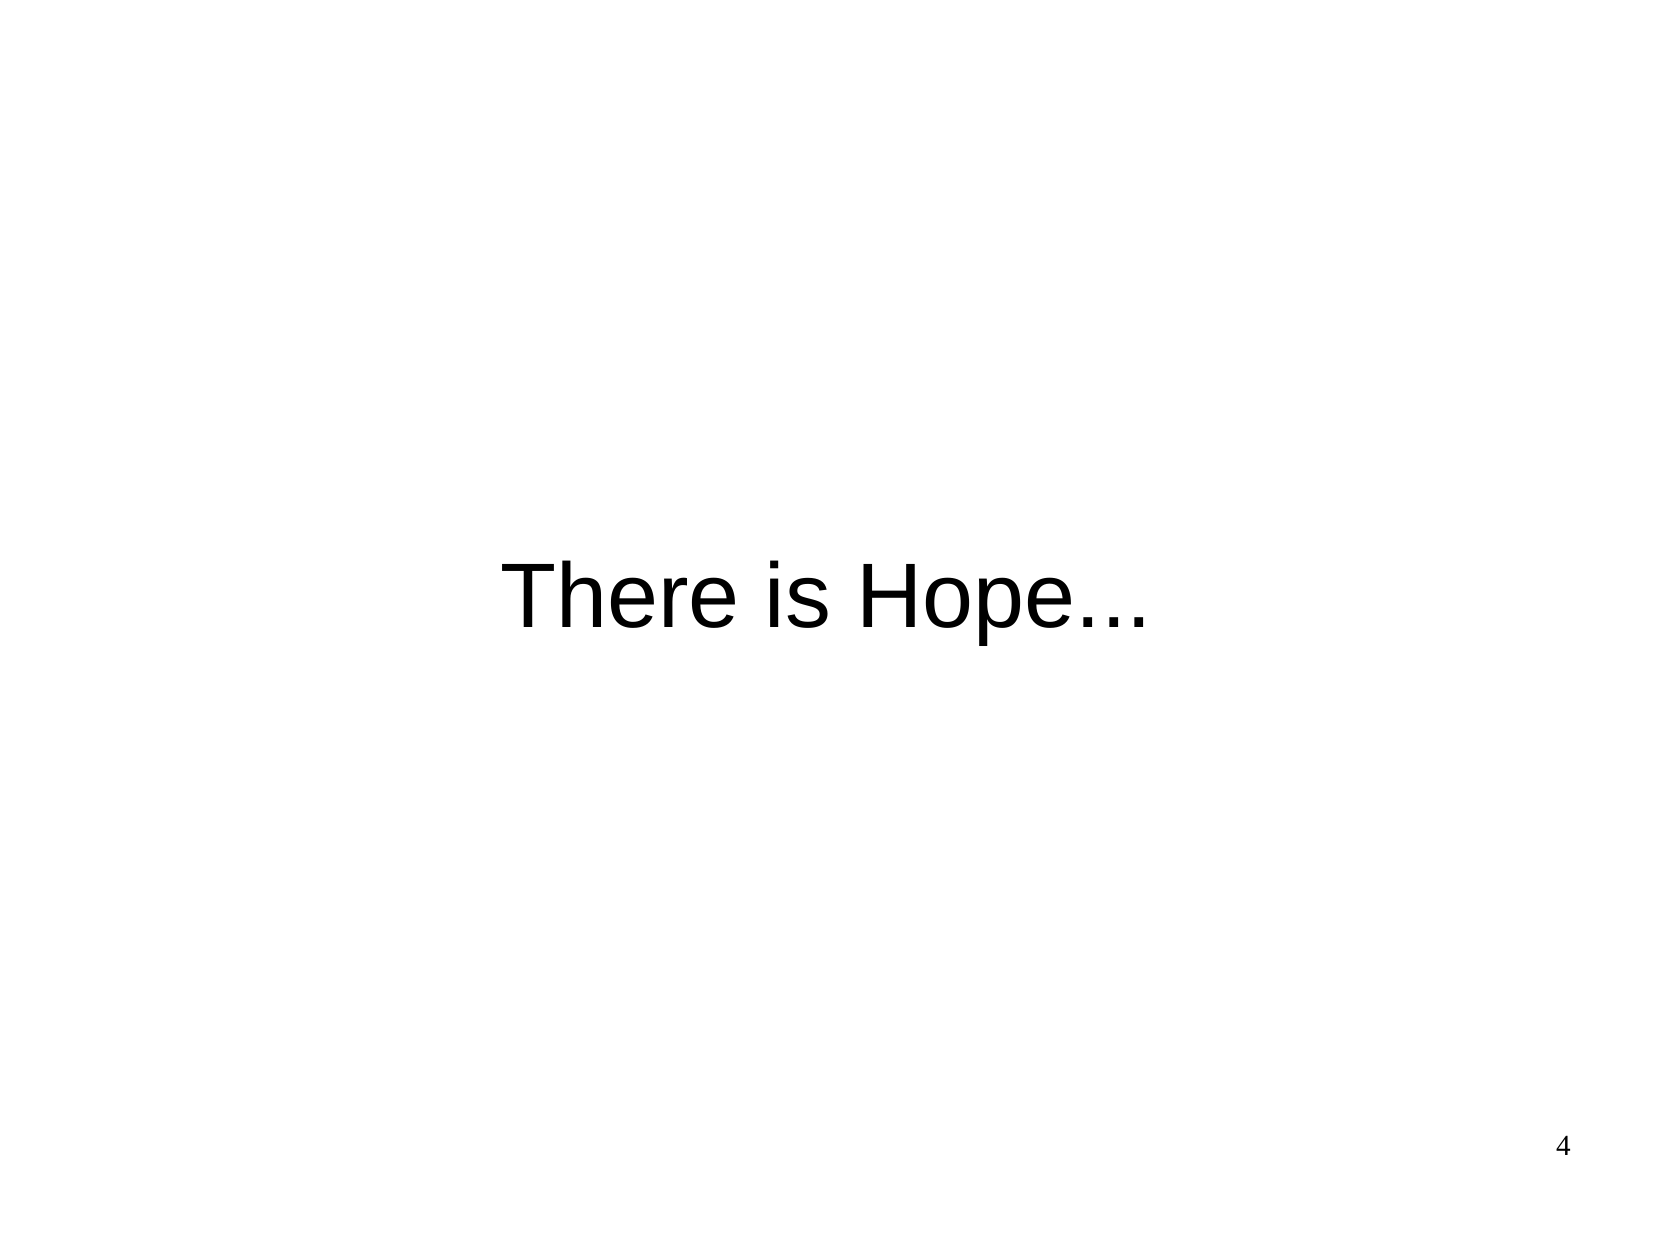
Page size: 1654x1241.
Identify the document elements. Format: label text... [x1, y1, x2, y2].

title There is Hope... [82, 499, 1571, 693]
